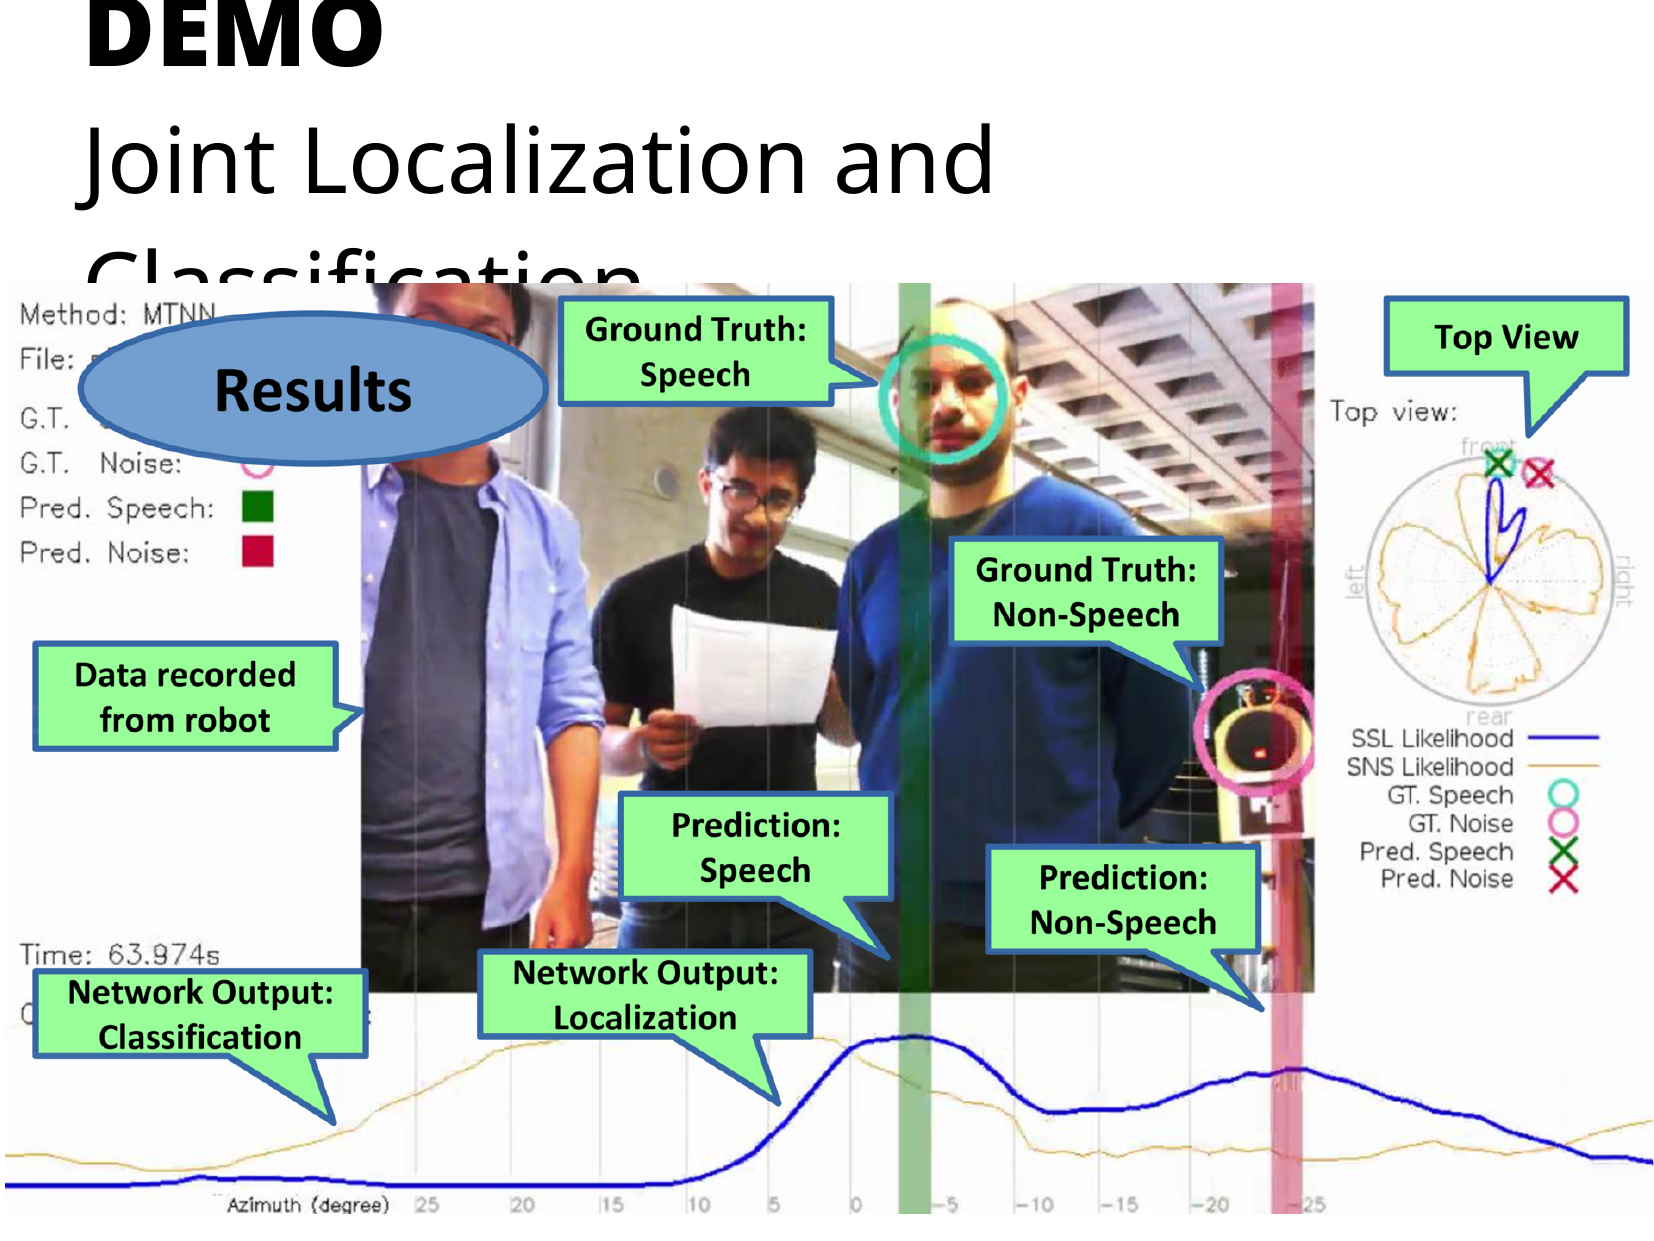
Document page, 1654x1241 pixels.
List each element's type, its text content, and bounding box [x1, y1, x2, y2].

picture [5, 283, 1654, 1214]
title DEMO Joint Localization and Classification [82, 32, 1571, 274]
